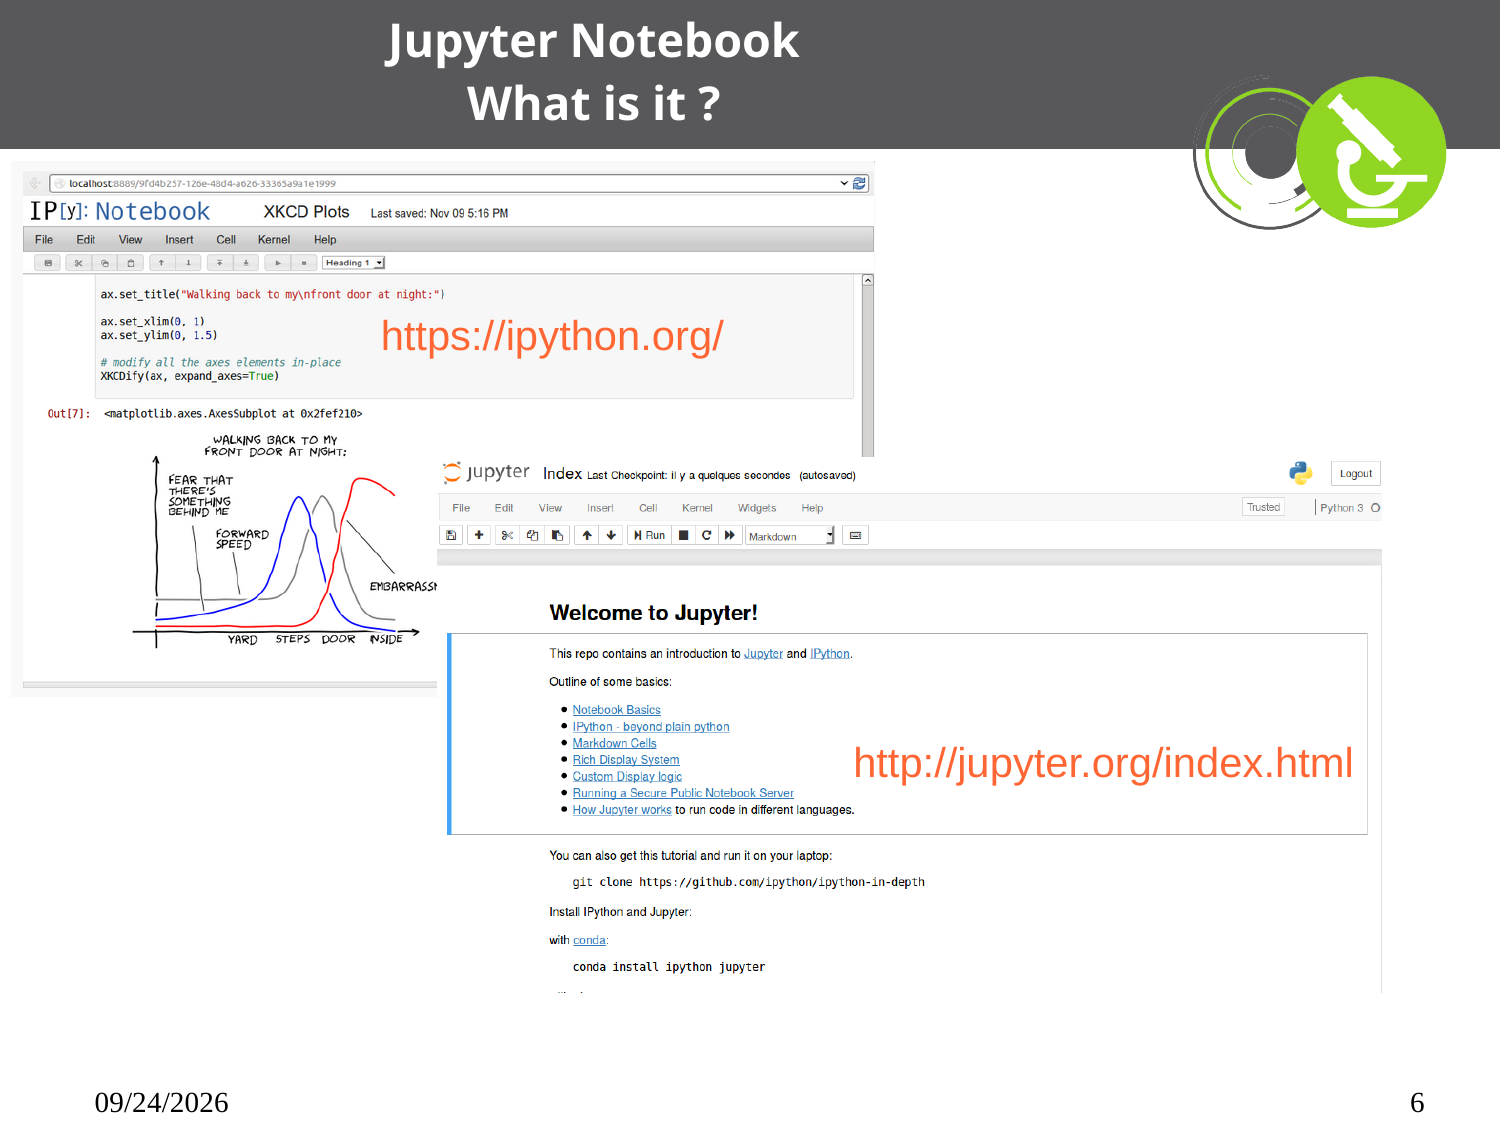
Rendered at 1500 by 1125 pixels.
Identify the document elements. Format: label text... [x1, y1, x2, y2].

picture [1188, 69, 1453, 236]
title Jupyter Notebook What is it ? [0, 0, 1189, 142]
text_box http://jupyter.org/index.html [838, 732, 1382, 794]
text_box https://ipython.org/ [366, 304, 740, 367]
picture [11, 161, 1382, 993]
